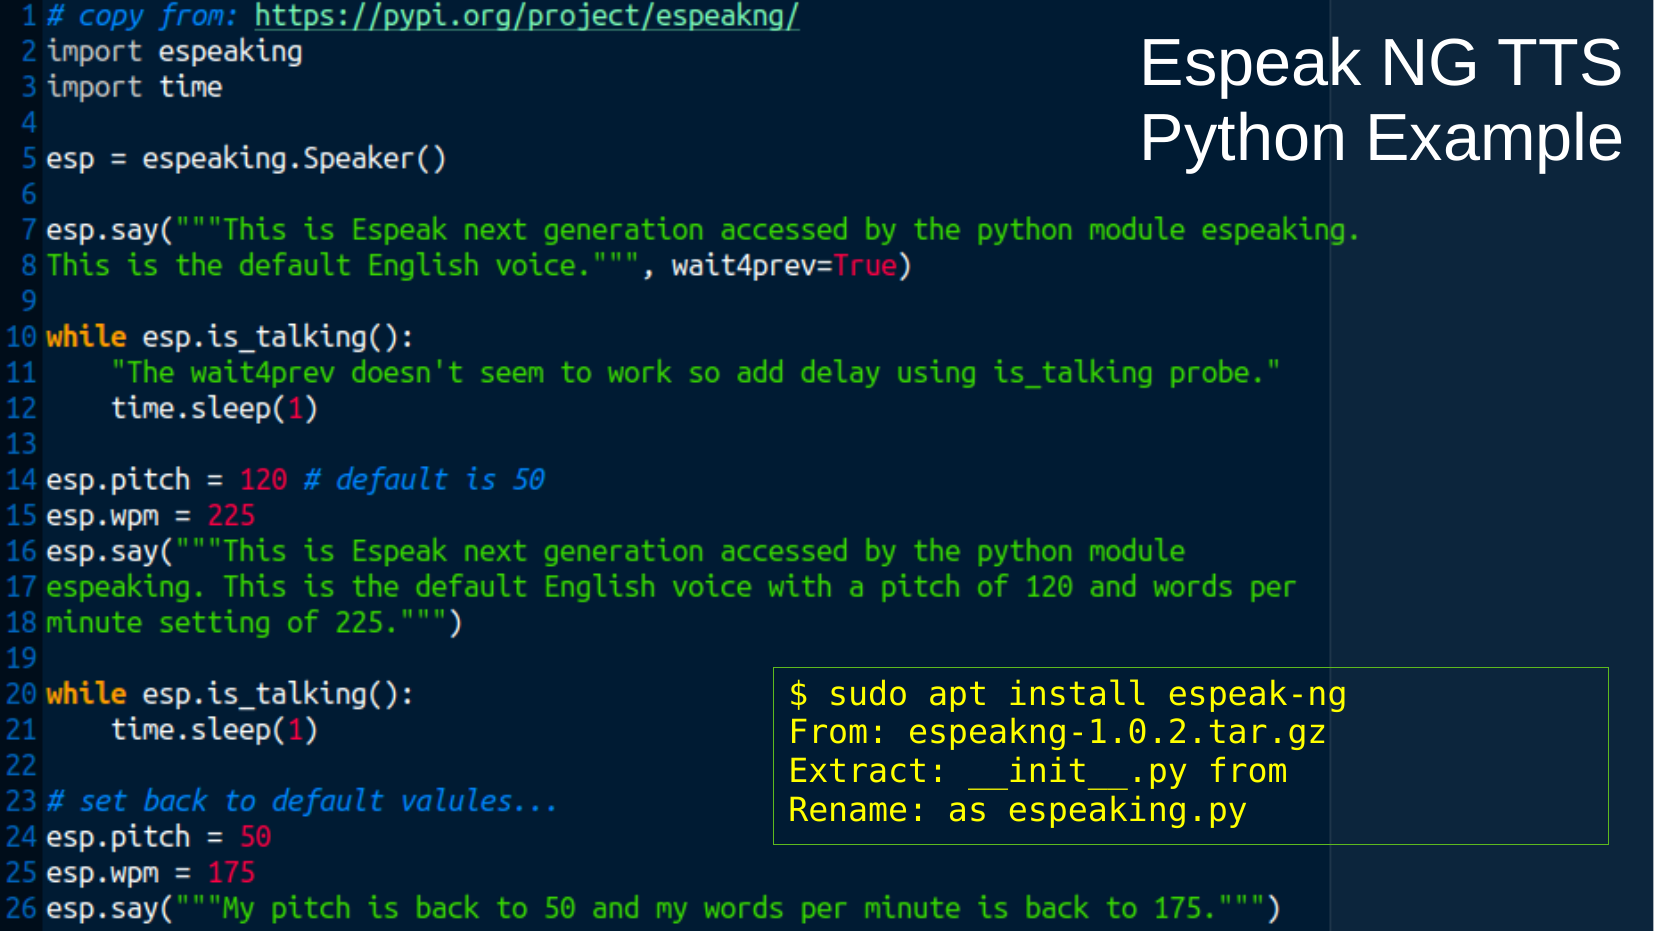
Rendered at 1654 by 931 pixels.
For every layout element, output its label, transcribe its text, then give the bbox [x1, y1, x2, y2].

title Espeak NG TTS Python Example [1139, 24, 1654, 175]
text_box $ sudo apt install espeak-ng From: espeakng-1.0.2.tar.gz Extract: __init__.py from Rename: as espeaking.py [773, 667, 1609, 845]
picture [0, 0, 1654, 931]
